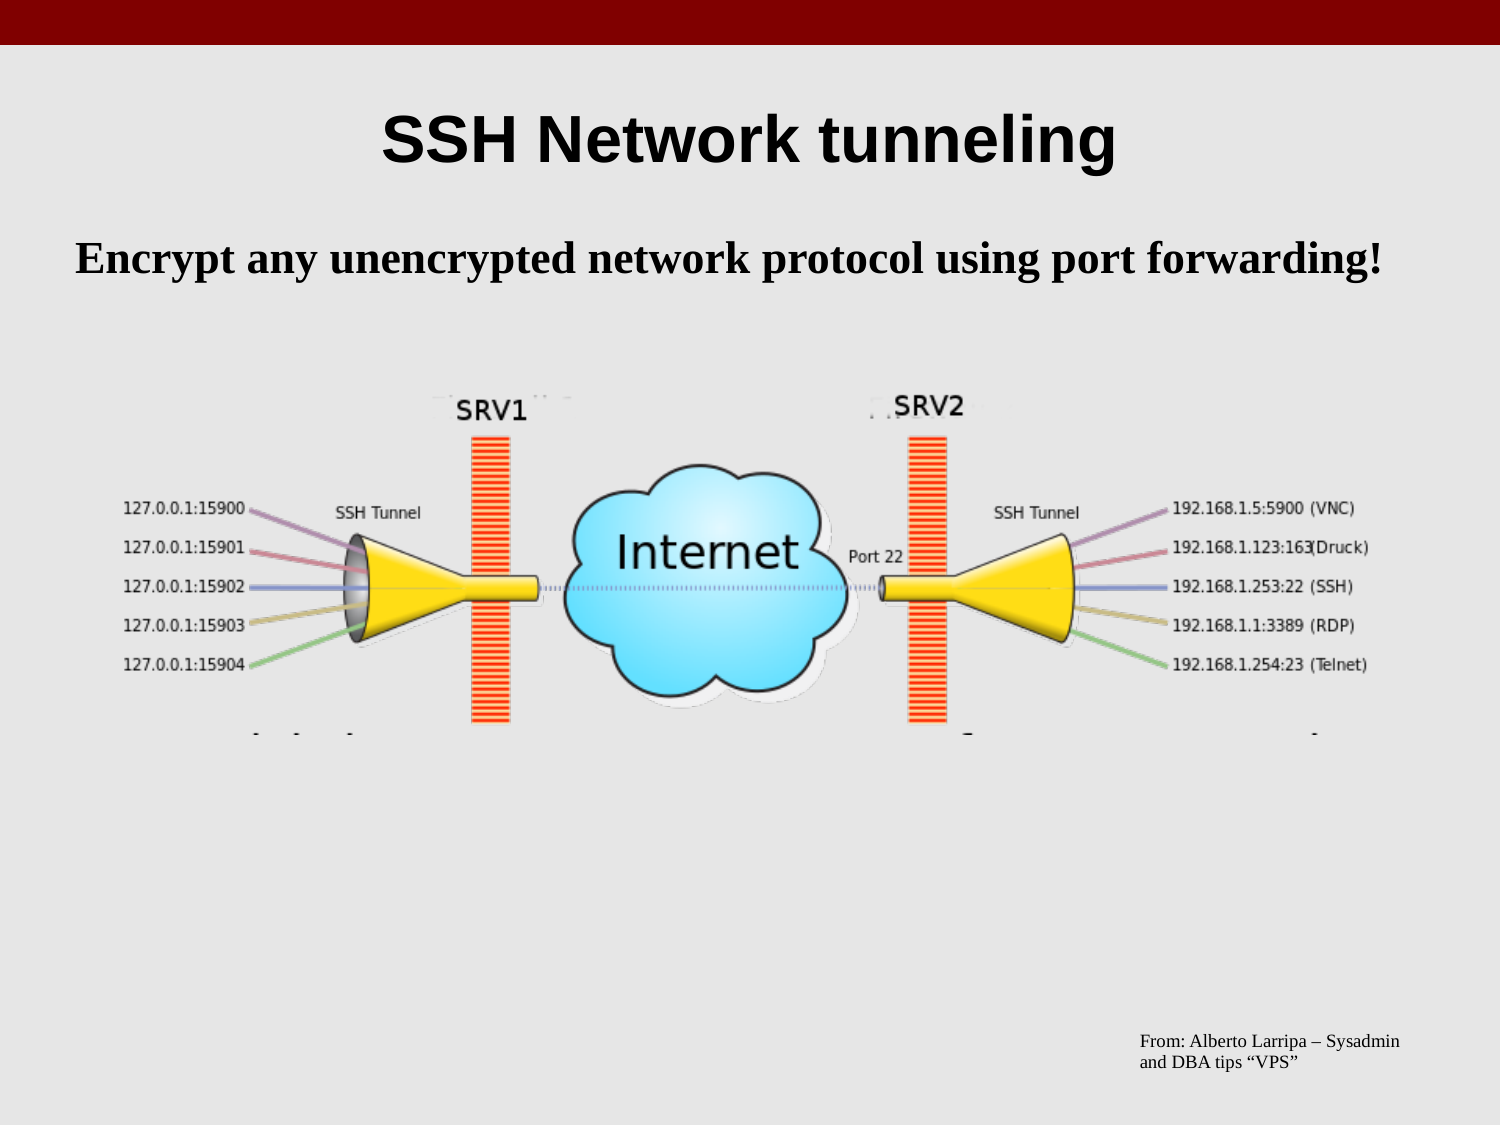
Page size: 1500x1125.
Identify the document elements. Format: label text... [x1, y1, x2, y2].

title SSH Network tunneling [75, 45, 1425, 233]
picture [123, 386, 1371, 735]
text_box From: Alberto Larripa – Sysadmin and DBA tips “VPS” [1125, 1023, 1441, 1081]
list Encrypt any unencrypted network protocol using port forwarding! [75, 233, 1425, 1096]
